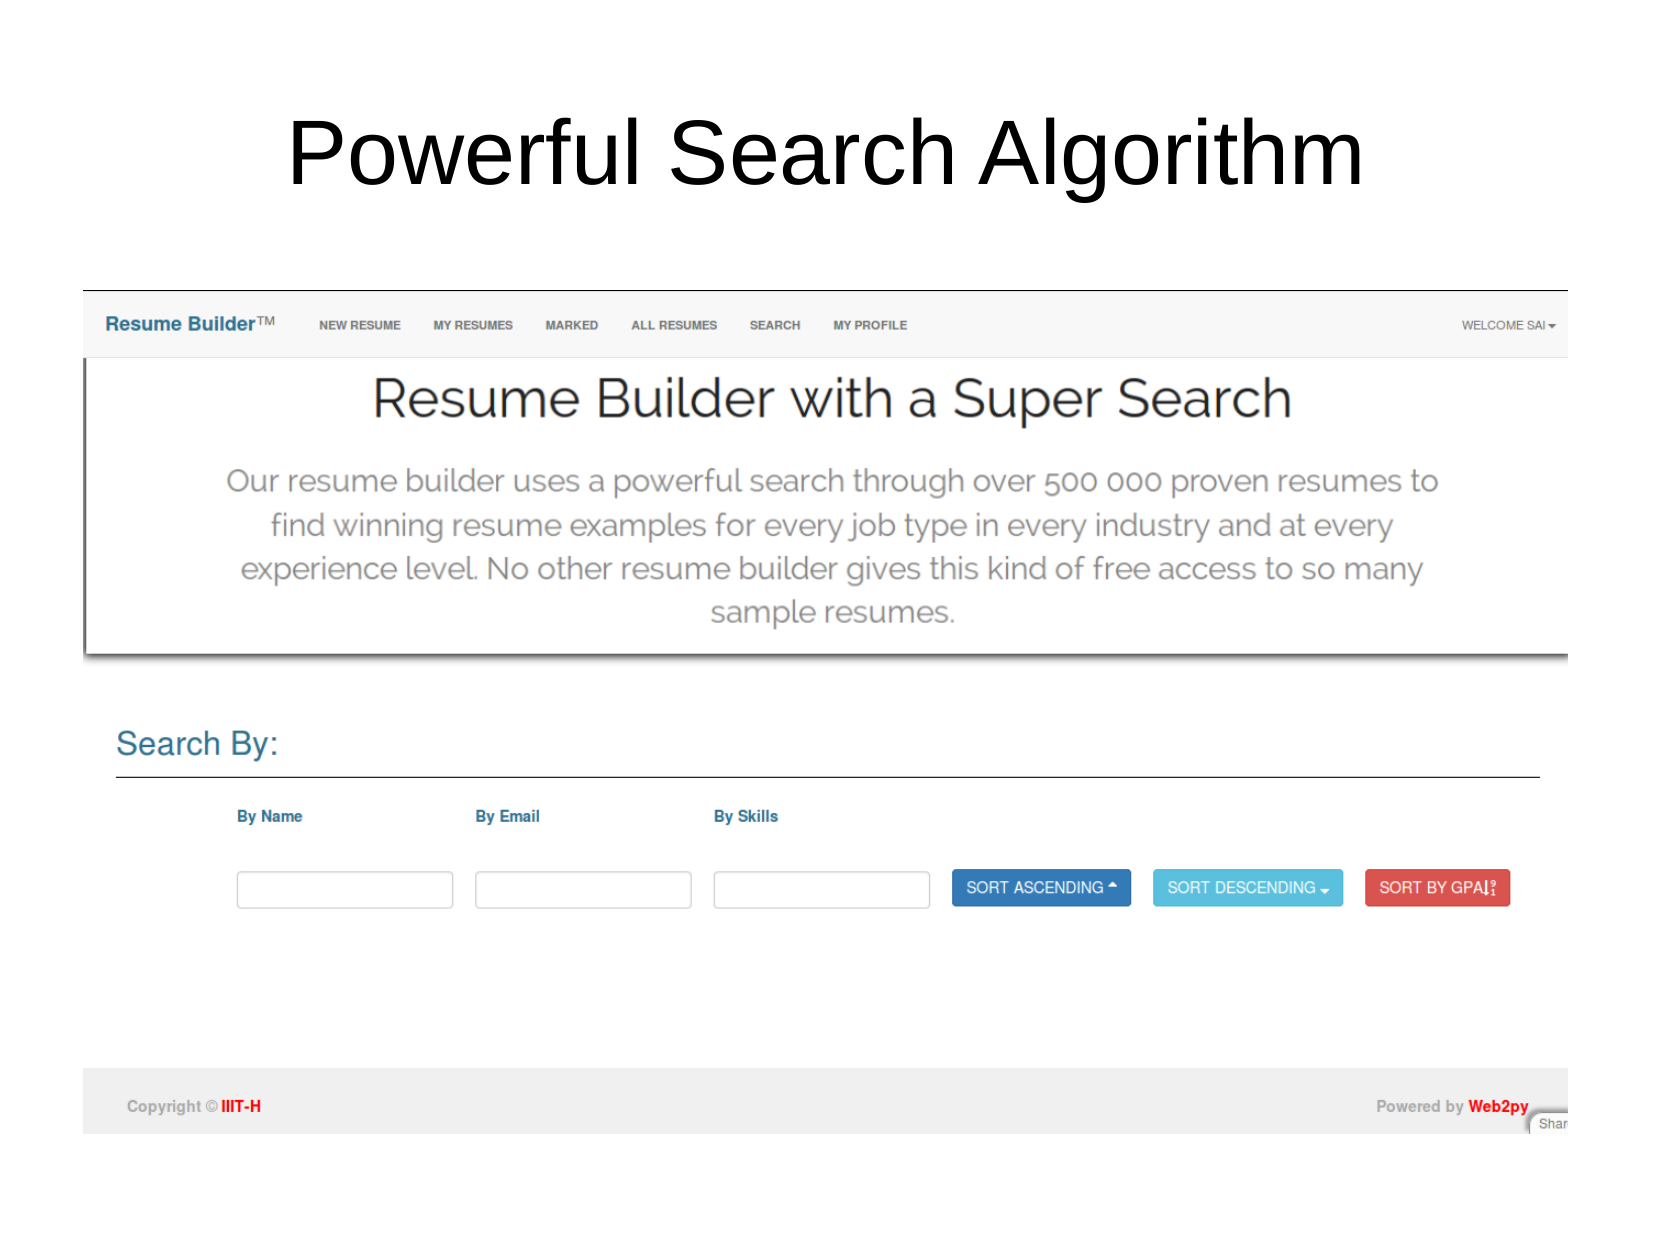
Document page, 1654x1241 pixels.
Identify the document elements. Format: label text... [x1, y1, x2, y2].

picture [83, 290, 1568, 1134]
title Powerful Search Algorithm [82, 49, 1571, 257]
